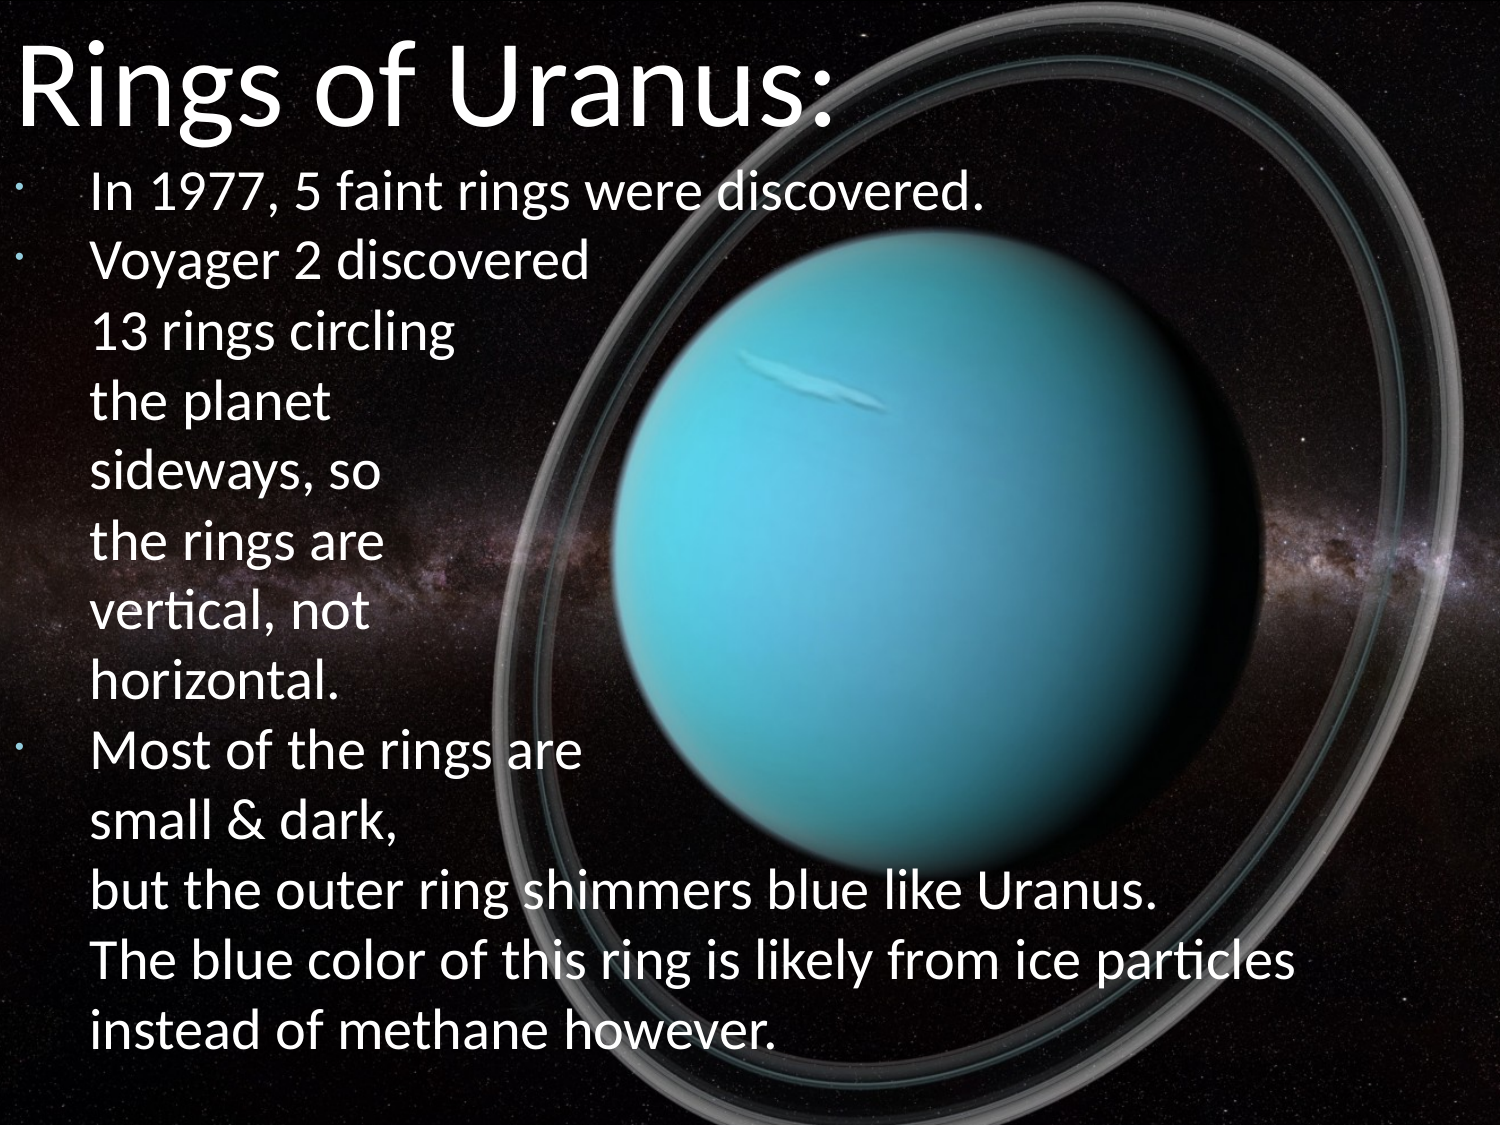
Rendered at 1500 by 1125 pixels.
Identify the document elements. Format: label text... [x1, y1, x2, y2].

text_box Rings of Uranus: In 1977, 5 faint rings were discovered. Voyager 2 discovered 13 rings circling the planet sideways, so the rings are vertical, not horizontal. Most of the rings are small & dark, but the outer ring shimmers blue like Uranus. The blue color of this ring is likely from ice particles instead of methane however. [0, 0, 1500, 1125]
